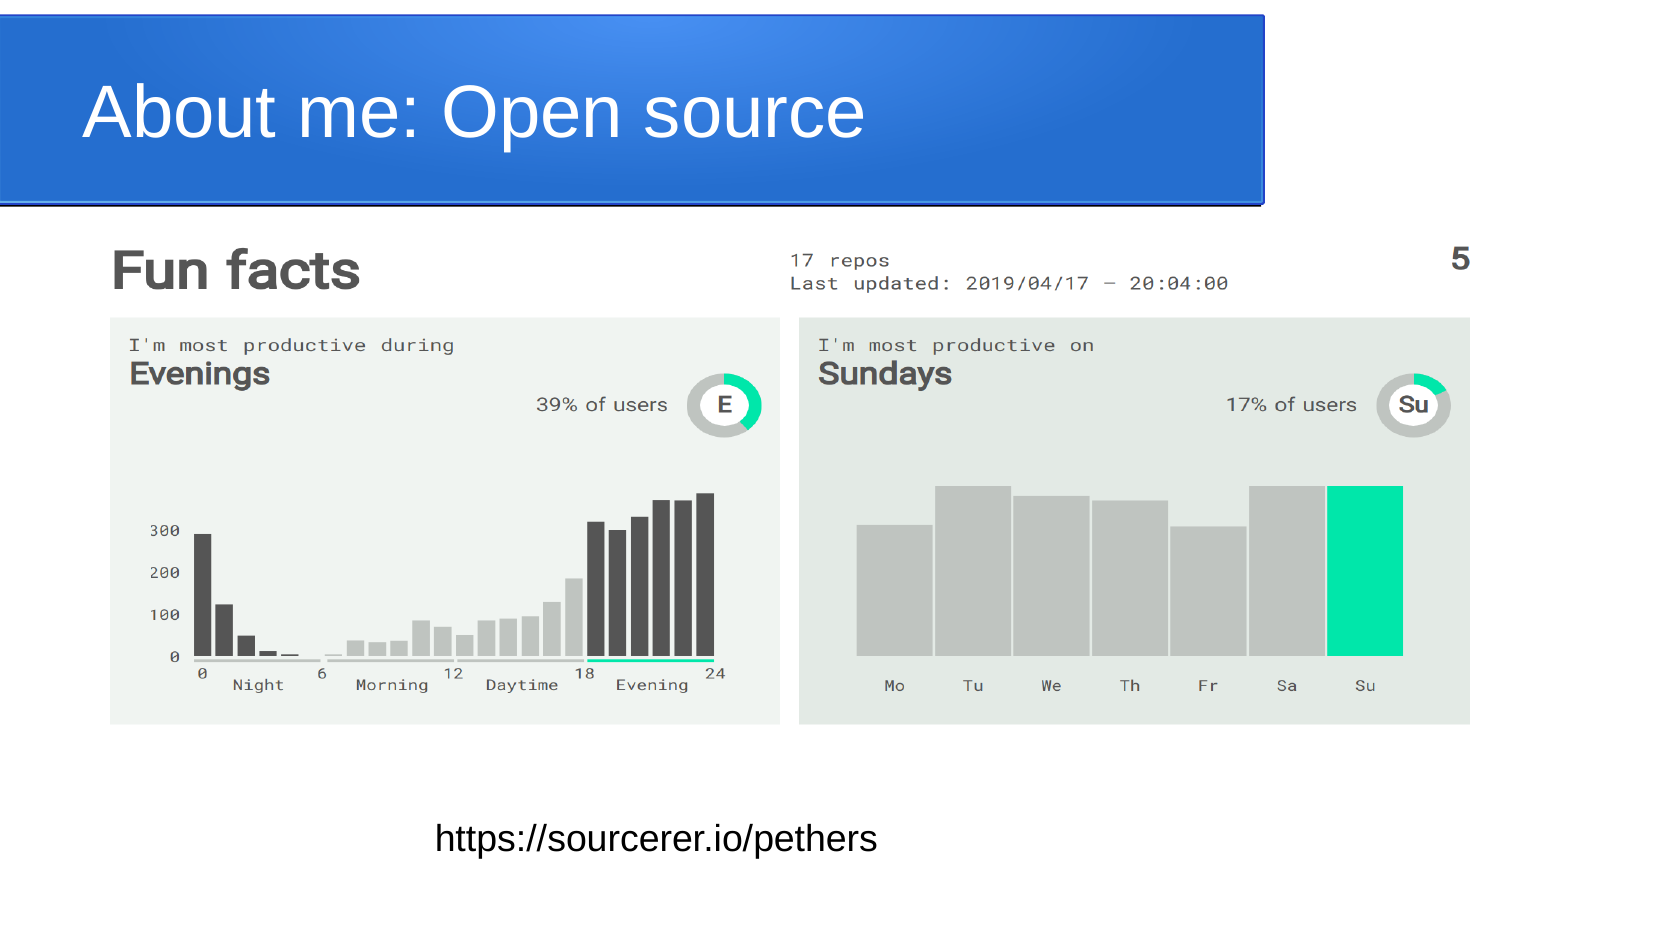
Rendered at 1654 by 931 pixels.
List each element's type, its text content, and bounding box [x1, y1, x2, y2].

picture [82, 224, 1509, 737]
text_box https://sourcerer.io/pethers [420, 810, 894, 867]
title About me: Open source [82, 35, 1235, 189]
